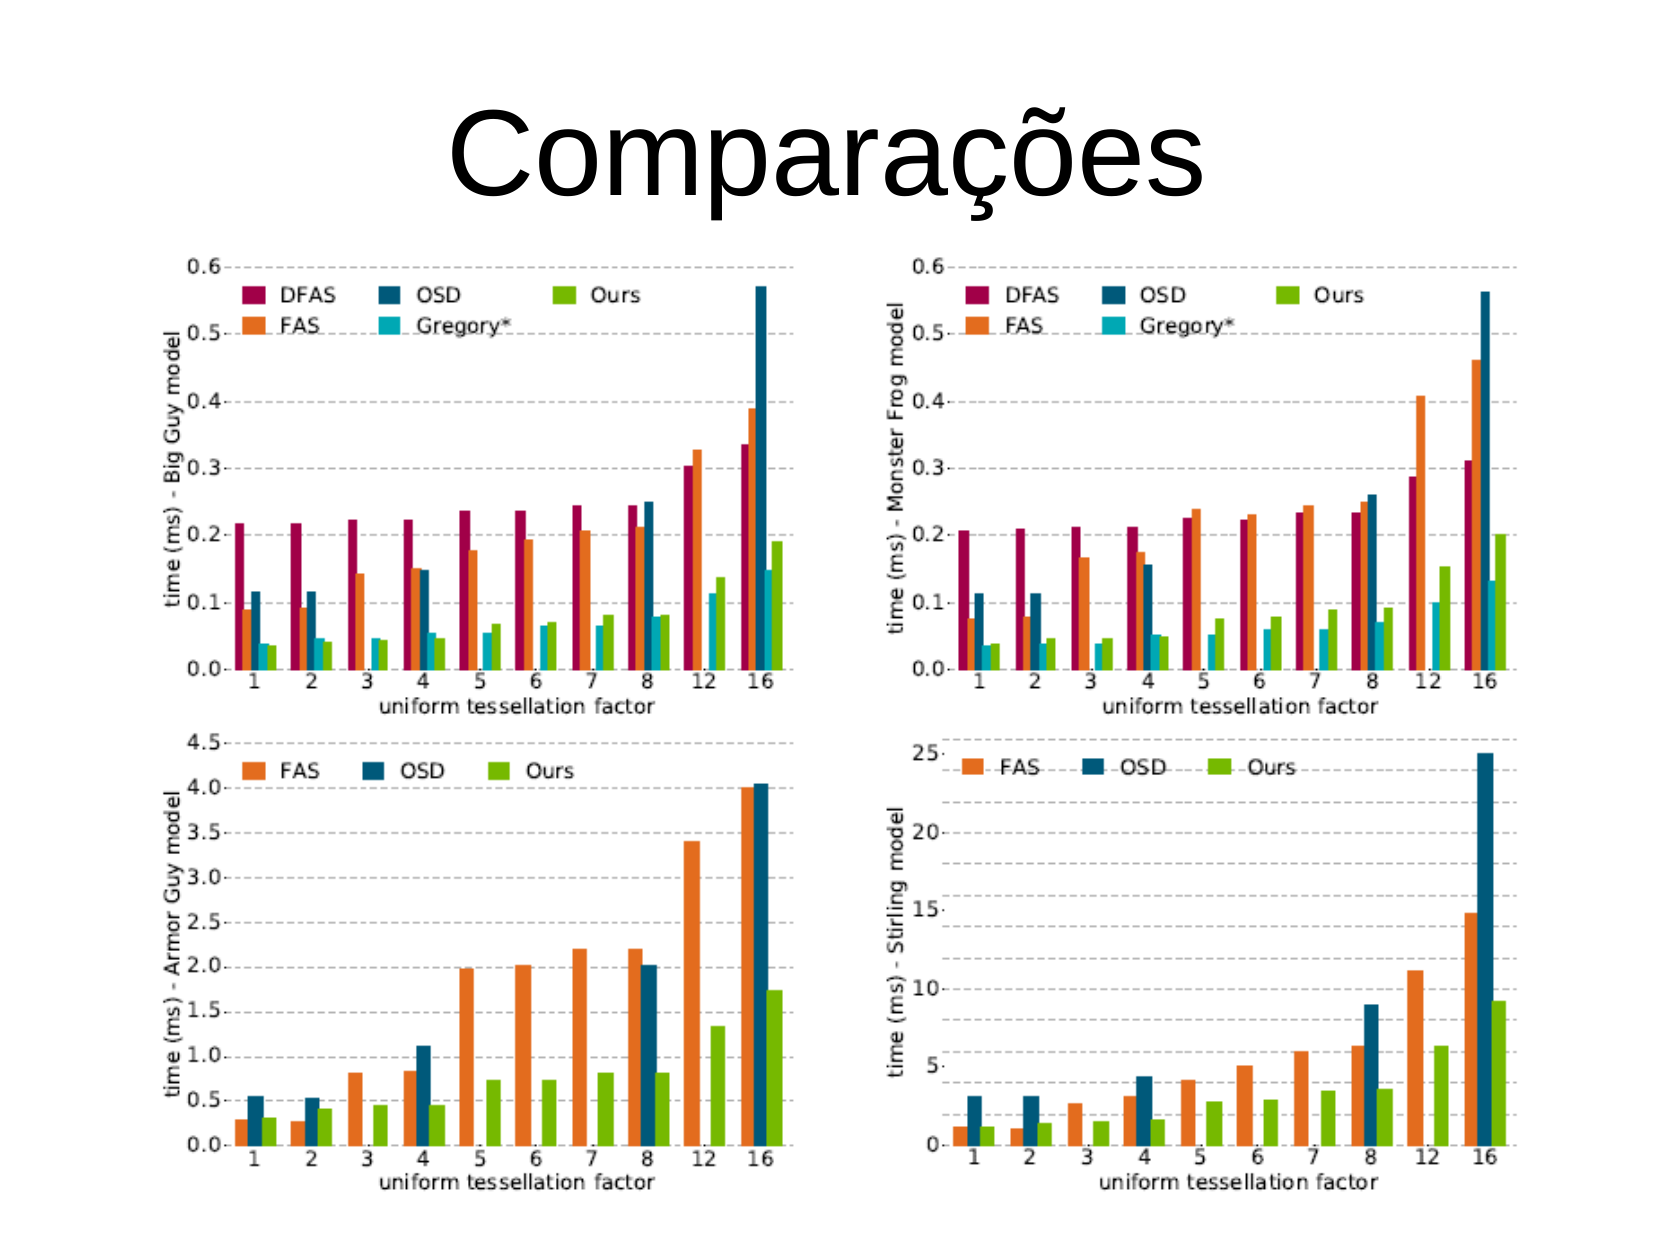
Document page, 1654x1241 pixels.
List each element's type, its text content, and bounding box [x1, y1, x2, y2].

picture [82, 230, 1571, 1193]
title Comparações [82, 49, 1571, 230]
